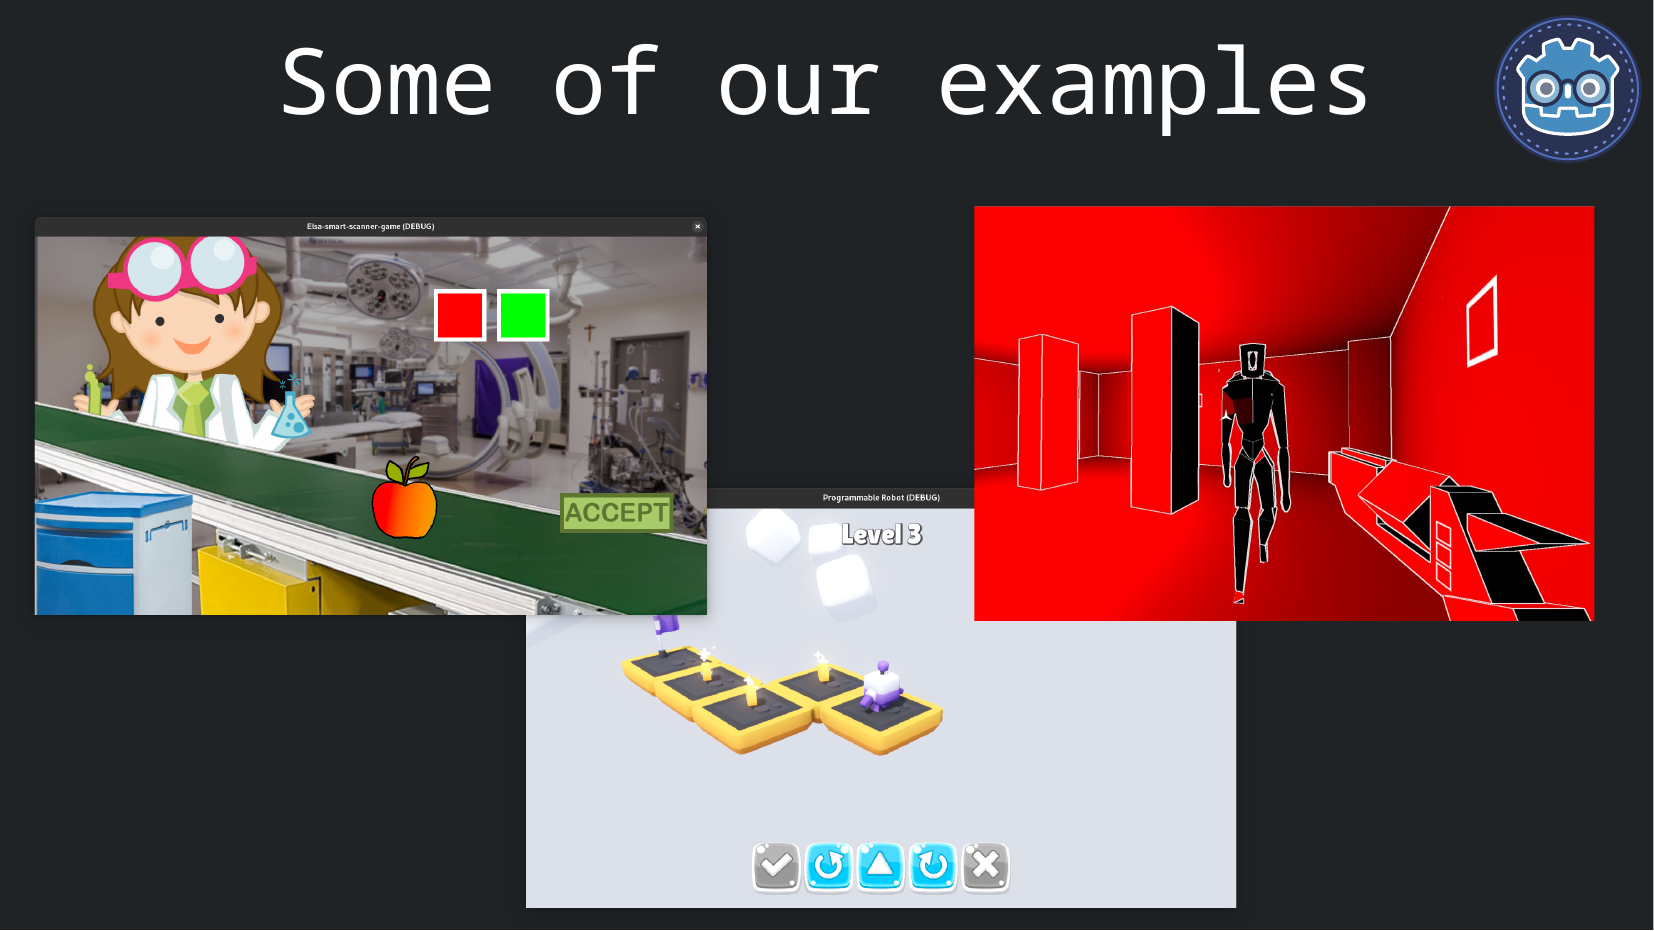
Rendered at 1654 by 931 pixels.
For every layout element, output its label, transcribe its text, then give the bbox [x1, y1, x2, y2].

title Some of our examples [82, 1, 1571, 157]
picture [1493, 15, 1642, 163]
picture [2, 188, 1595, 931]
